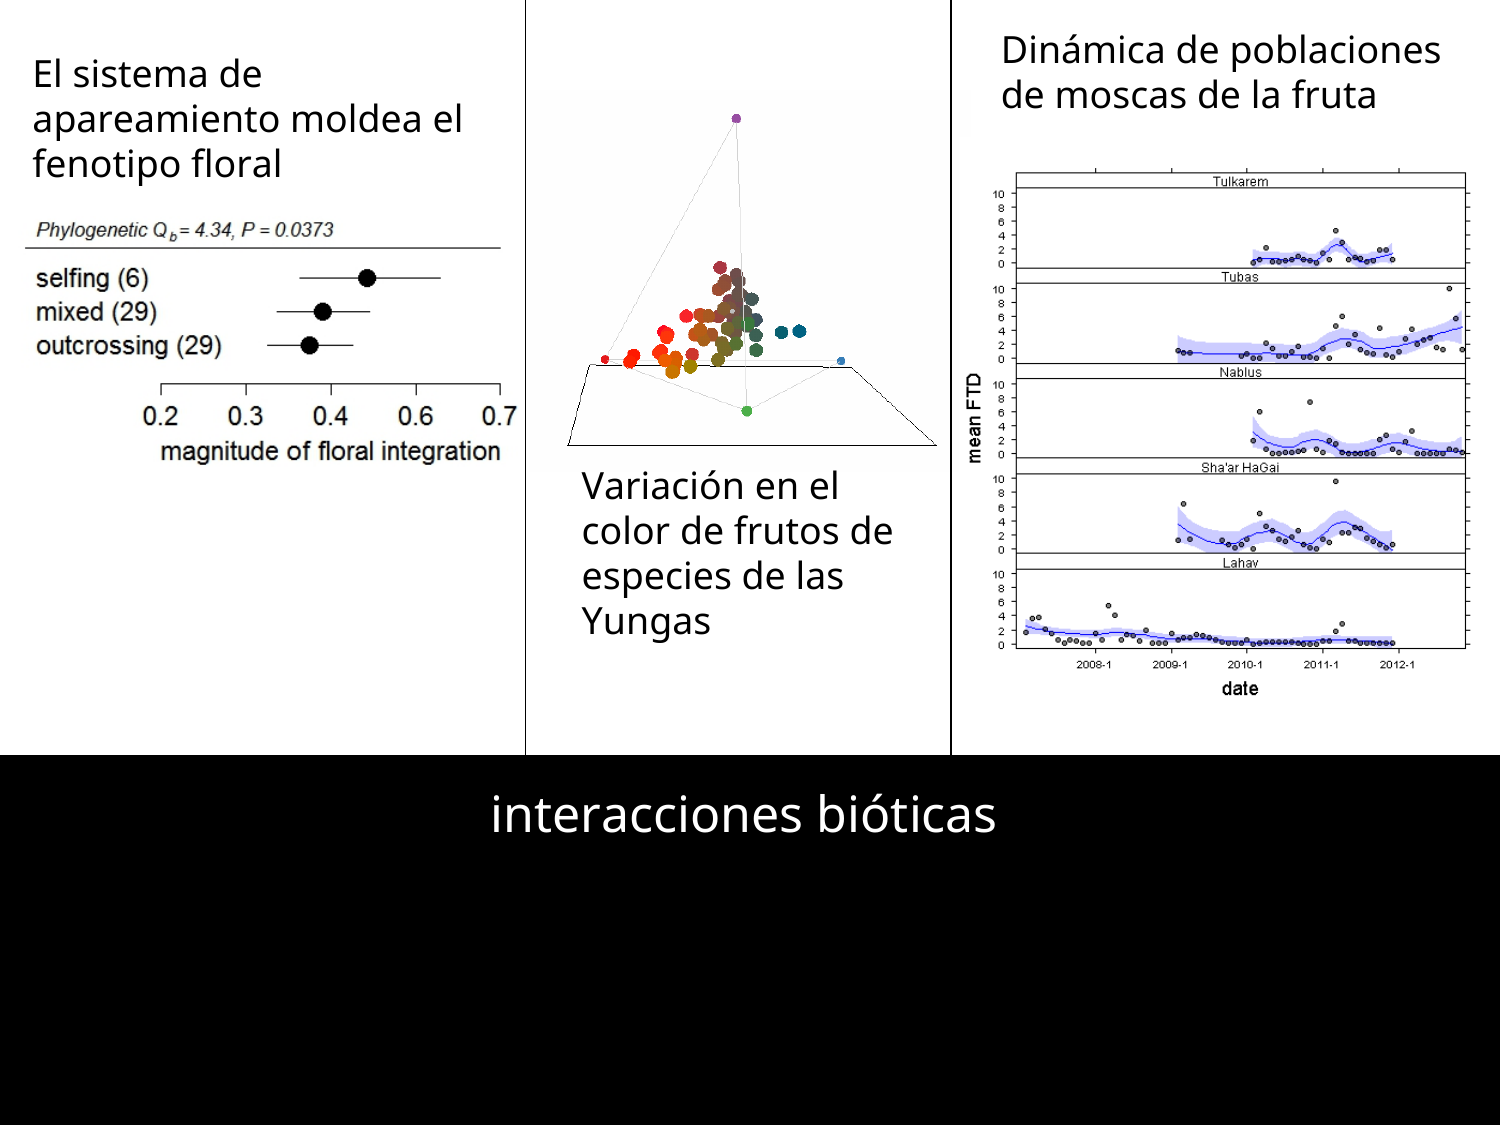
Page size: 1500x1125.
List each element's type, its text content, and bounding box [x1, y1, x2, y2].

picture [0, 101, 525, 501]
picture [529, 90, 950, 472]
text_box Dinámica de poblaciones de moscas de la fruta [986, 18, 1471, 125]
text_box El sistema de apareamiento moldea el fenotipo floral [17, 42, 502, 194]
text_box [0, 755, 1500, 1125]
text_box interacciones bióticas [475, 774, 1014, 851]
text_box Variación en el color de frutos de especies de las Yungas [566, 454, 934, 650]
picture [952, 90, 1495, 708]
